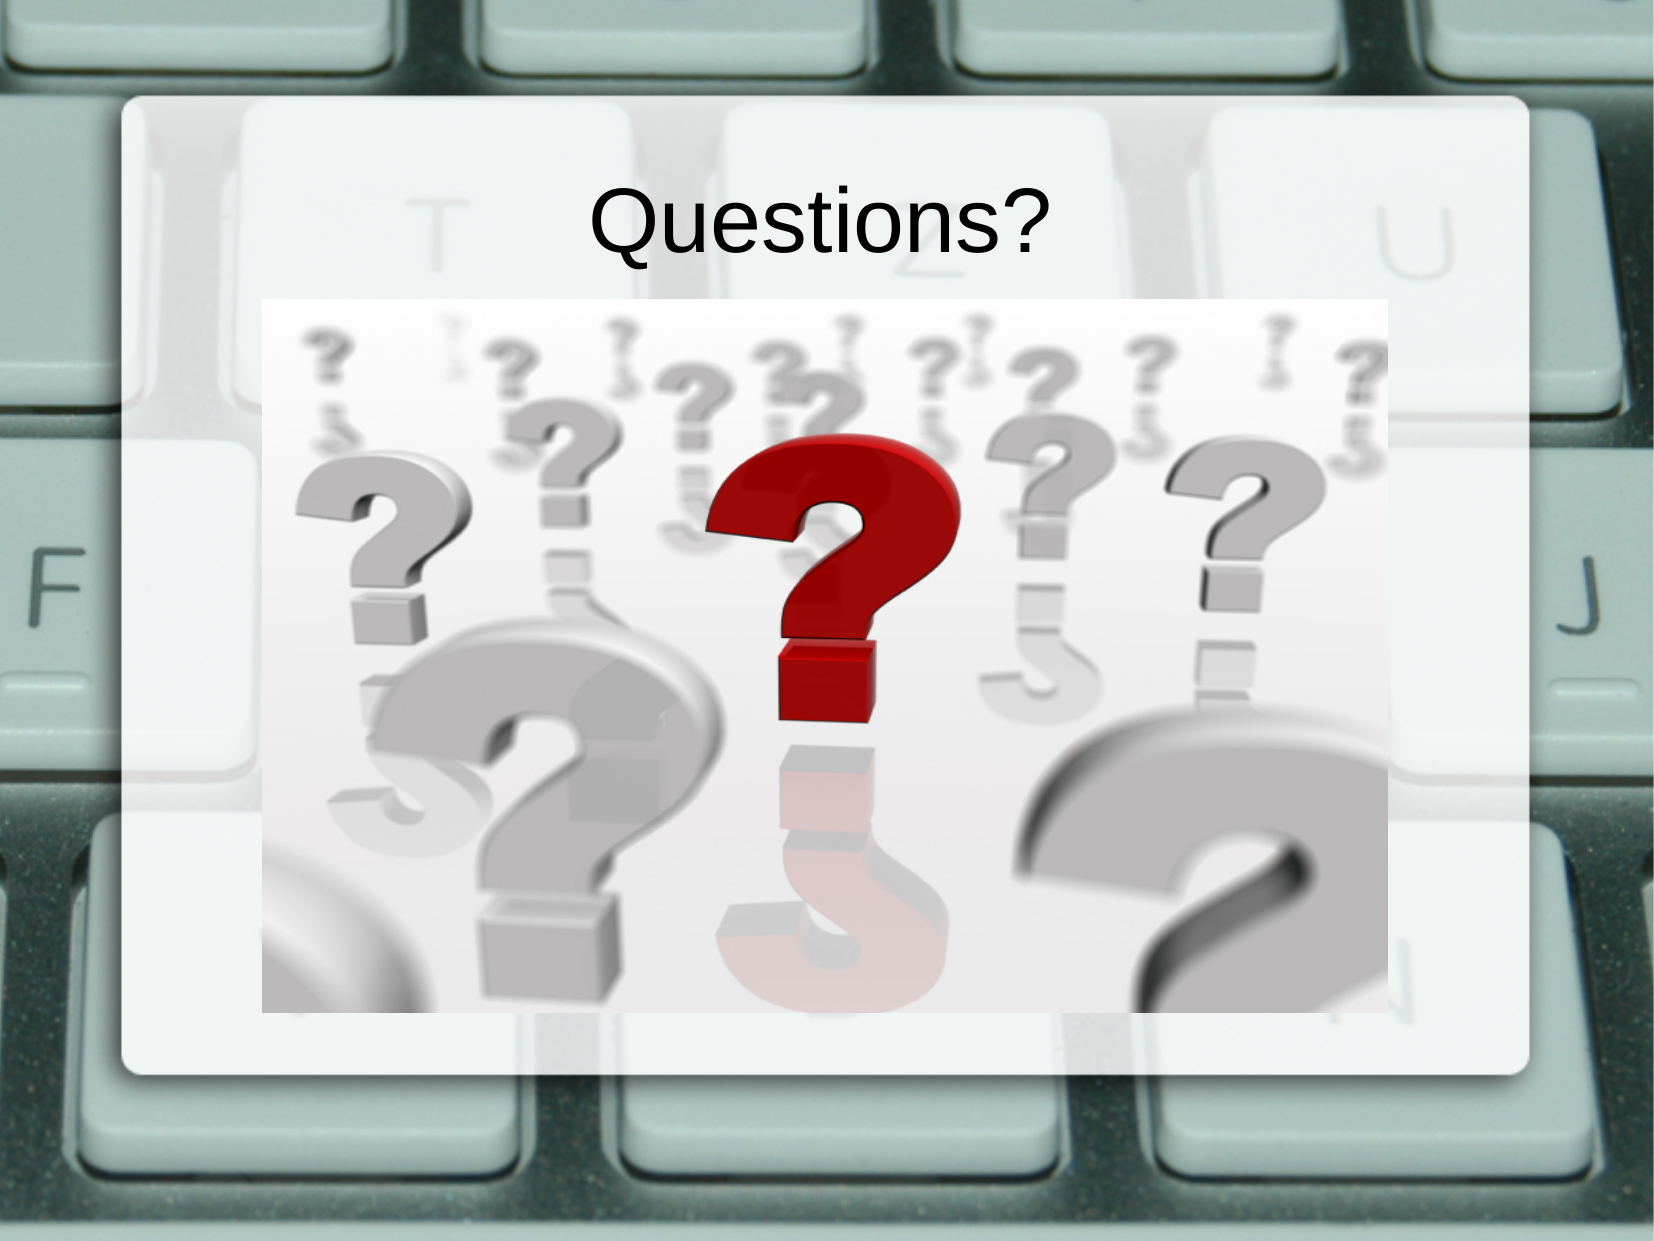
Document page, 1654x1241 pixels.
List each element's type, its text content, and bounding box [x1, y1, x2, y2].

picture [0, 0, 1654, 1241]
title Questions? [135, 125, 1506, 318]
